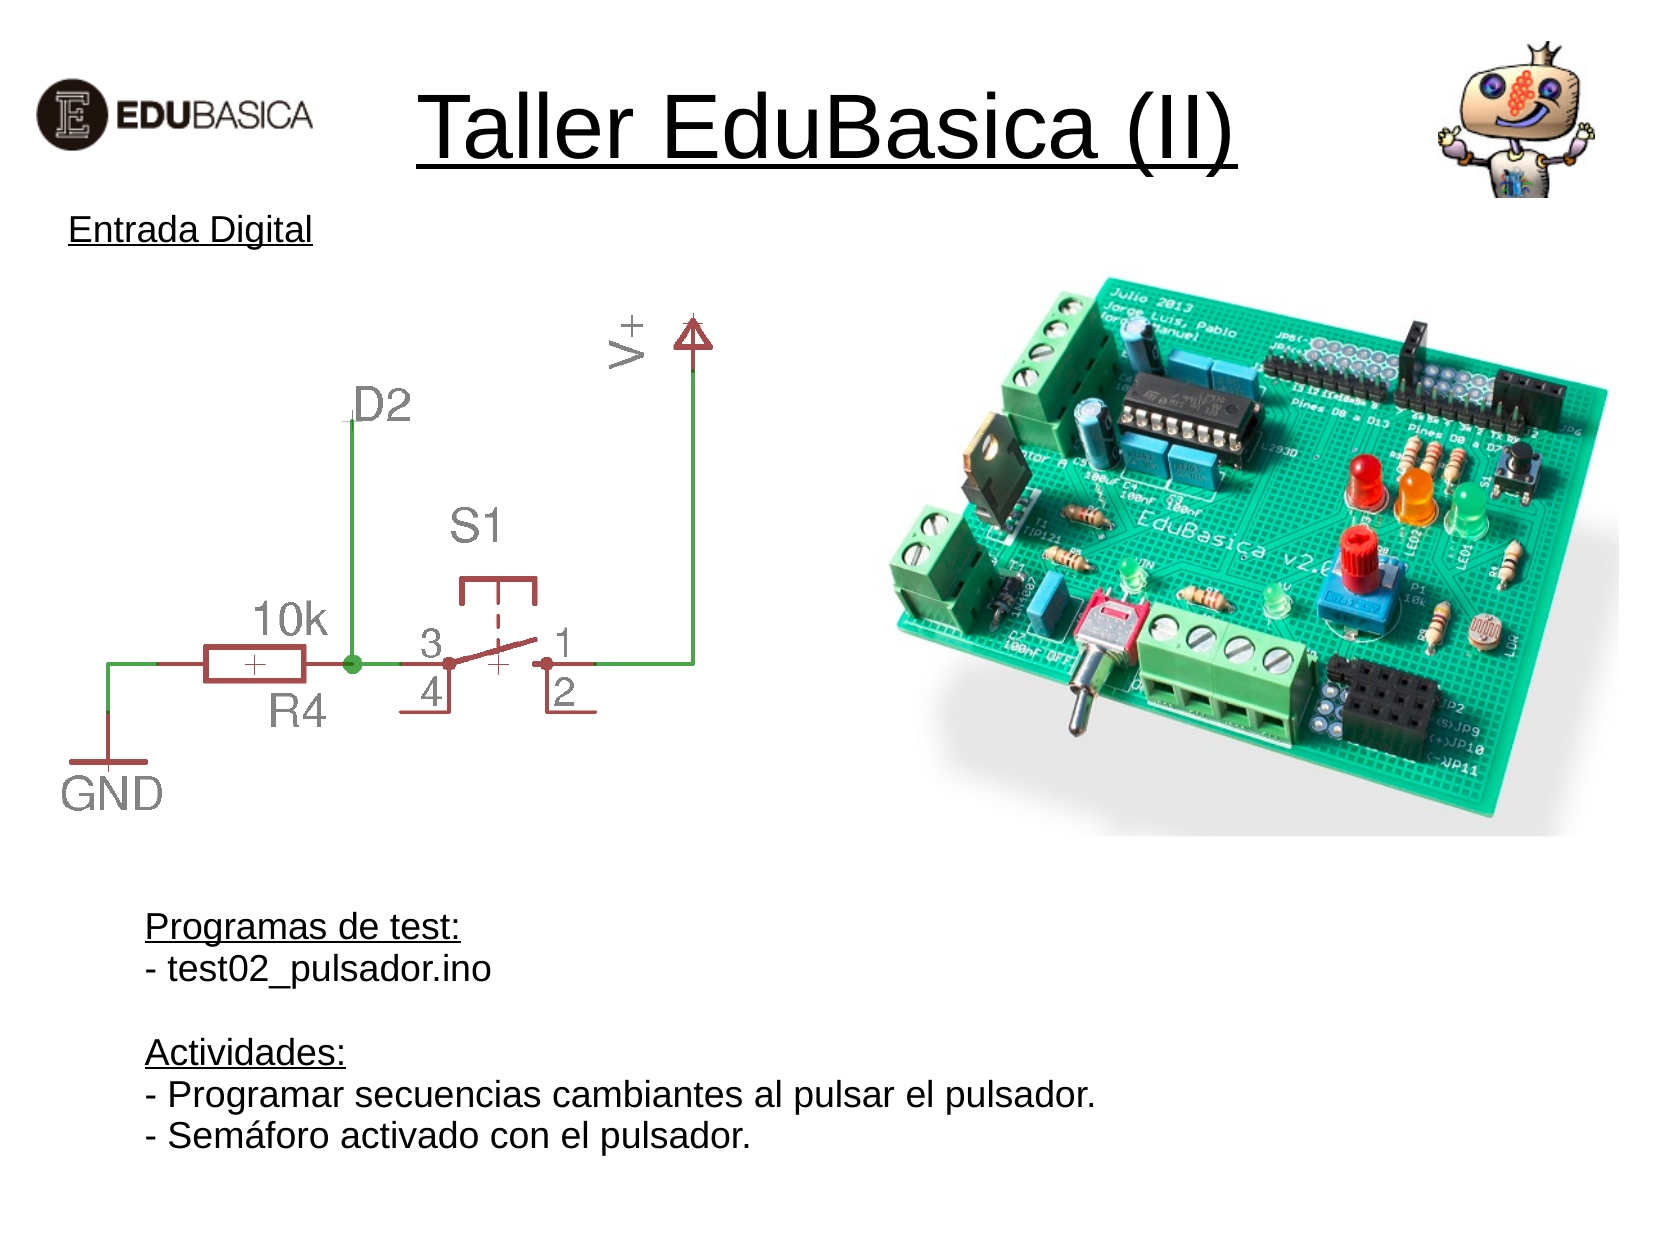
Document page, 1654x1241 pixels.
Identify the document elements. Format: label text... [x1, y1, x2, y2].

picture [875, 261, 1619, 839]
picture [35, 297, 728, 821]
text_box Entrada Digital [53, 200, 329, 258]
picture [1438, 41, 1595, 198]
title Taller EduBasica (II) [82, 23, 1571, 231]
text_box Programas de test: - test02_pulsador.ino Actividades: - Programar secuencias cambiantes al pulsar el pulsador. - Semáforo activado con el pulsador. [129, 897, 1112, 1165]
picture [35, 77, 316, 154]
